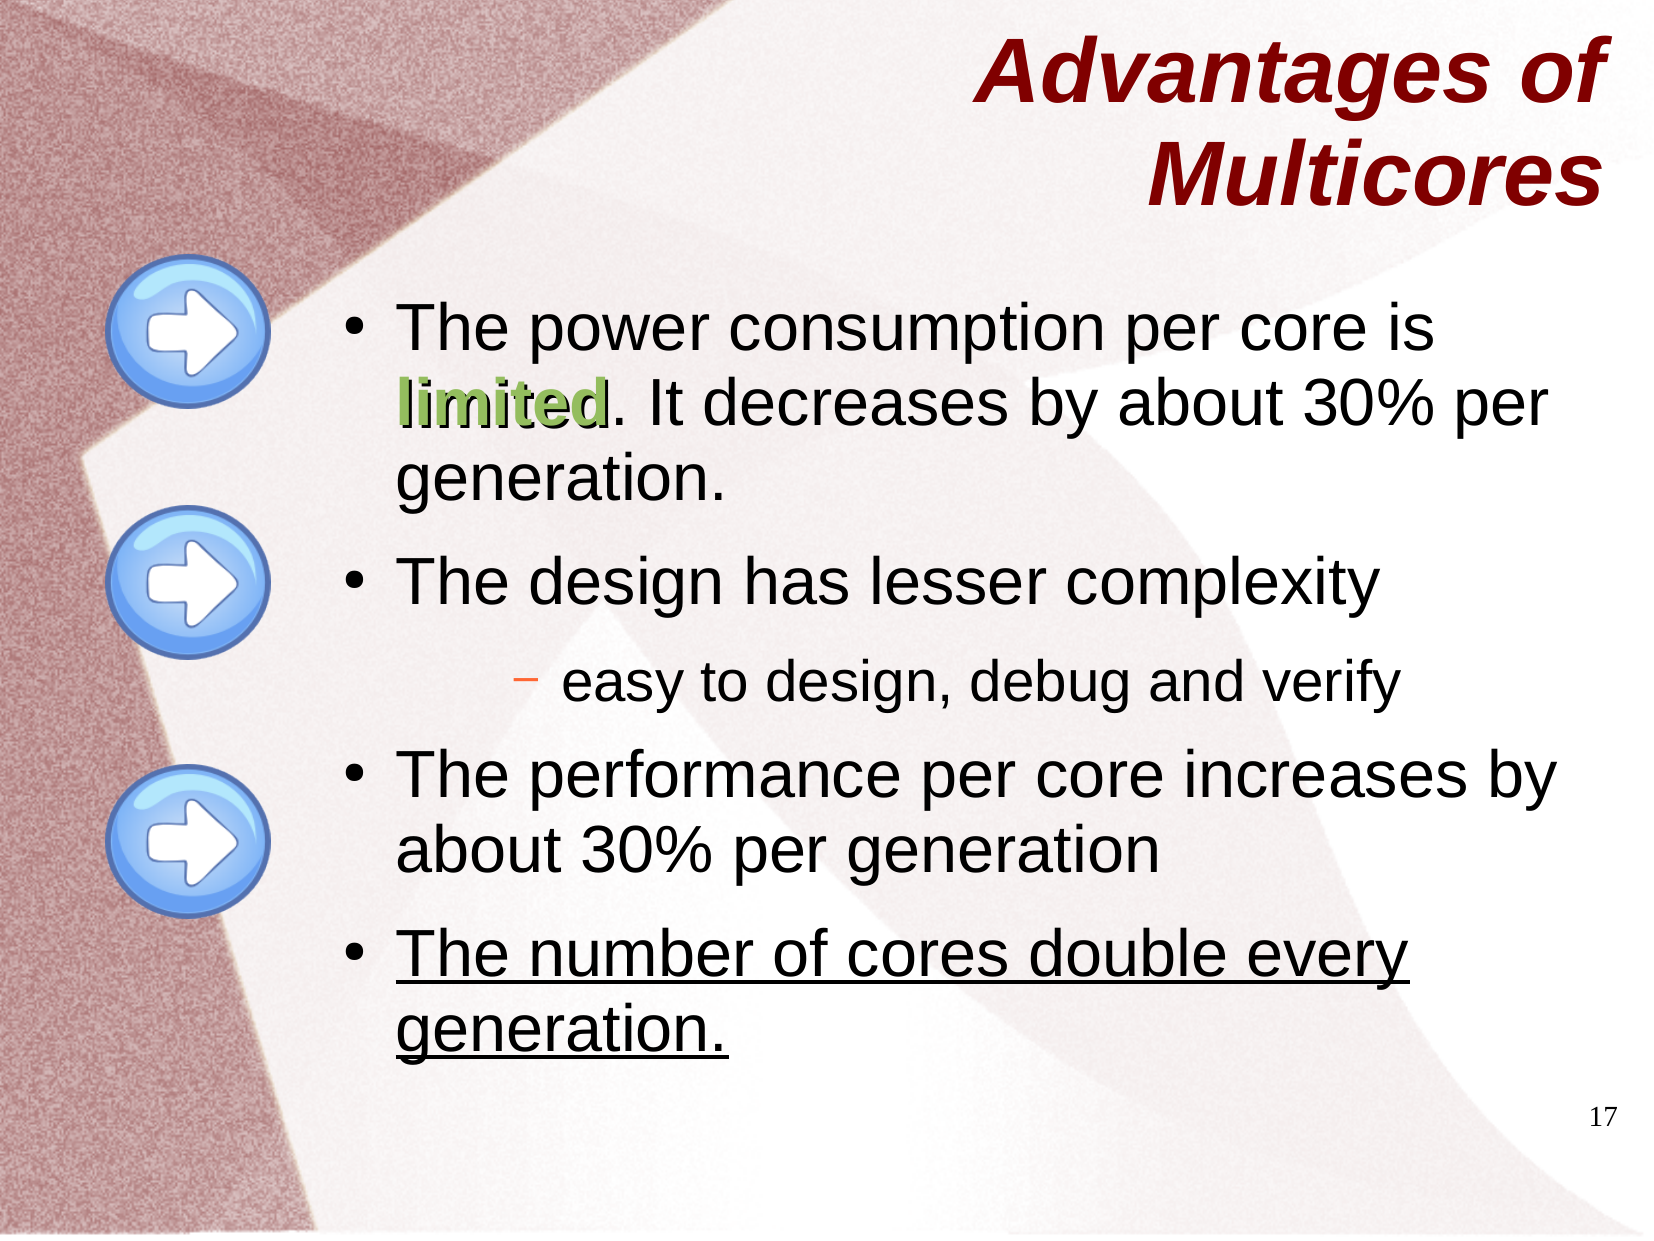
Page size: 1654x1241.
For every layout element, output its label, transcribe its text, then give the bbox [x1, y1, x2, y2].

picture [0, 0, 1654, 1241]
title Advantages of Multicores [596, 19, 1607, 226]
list The power consumption per core is limited. It decreases by about 30% per generation. The design has lesser complexity easy to design, debug and verify The performance per core increases by about 30% per generation The number of cores double every generation. [324, 290, 1601, 1094]
